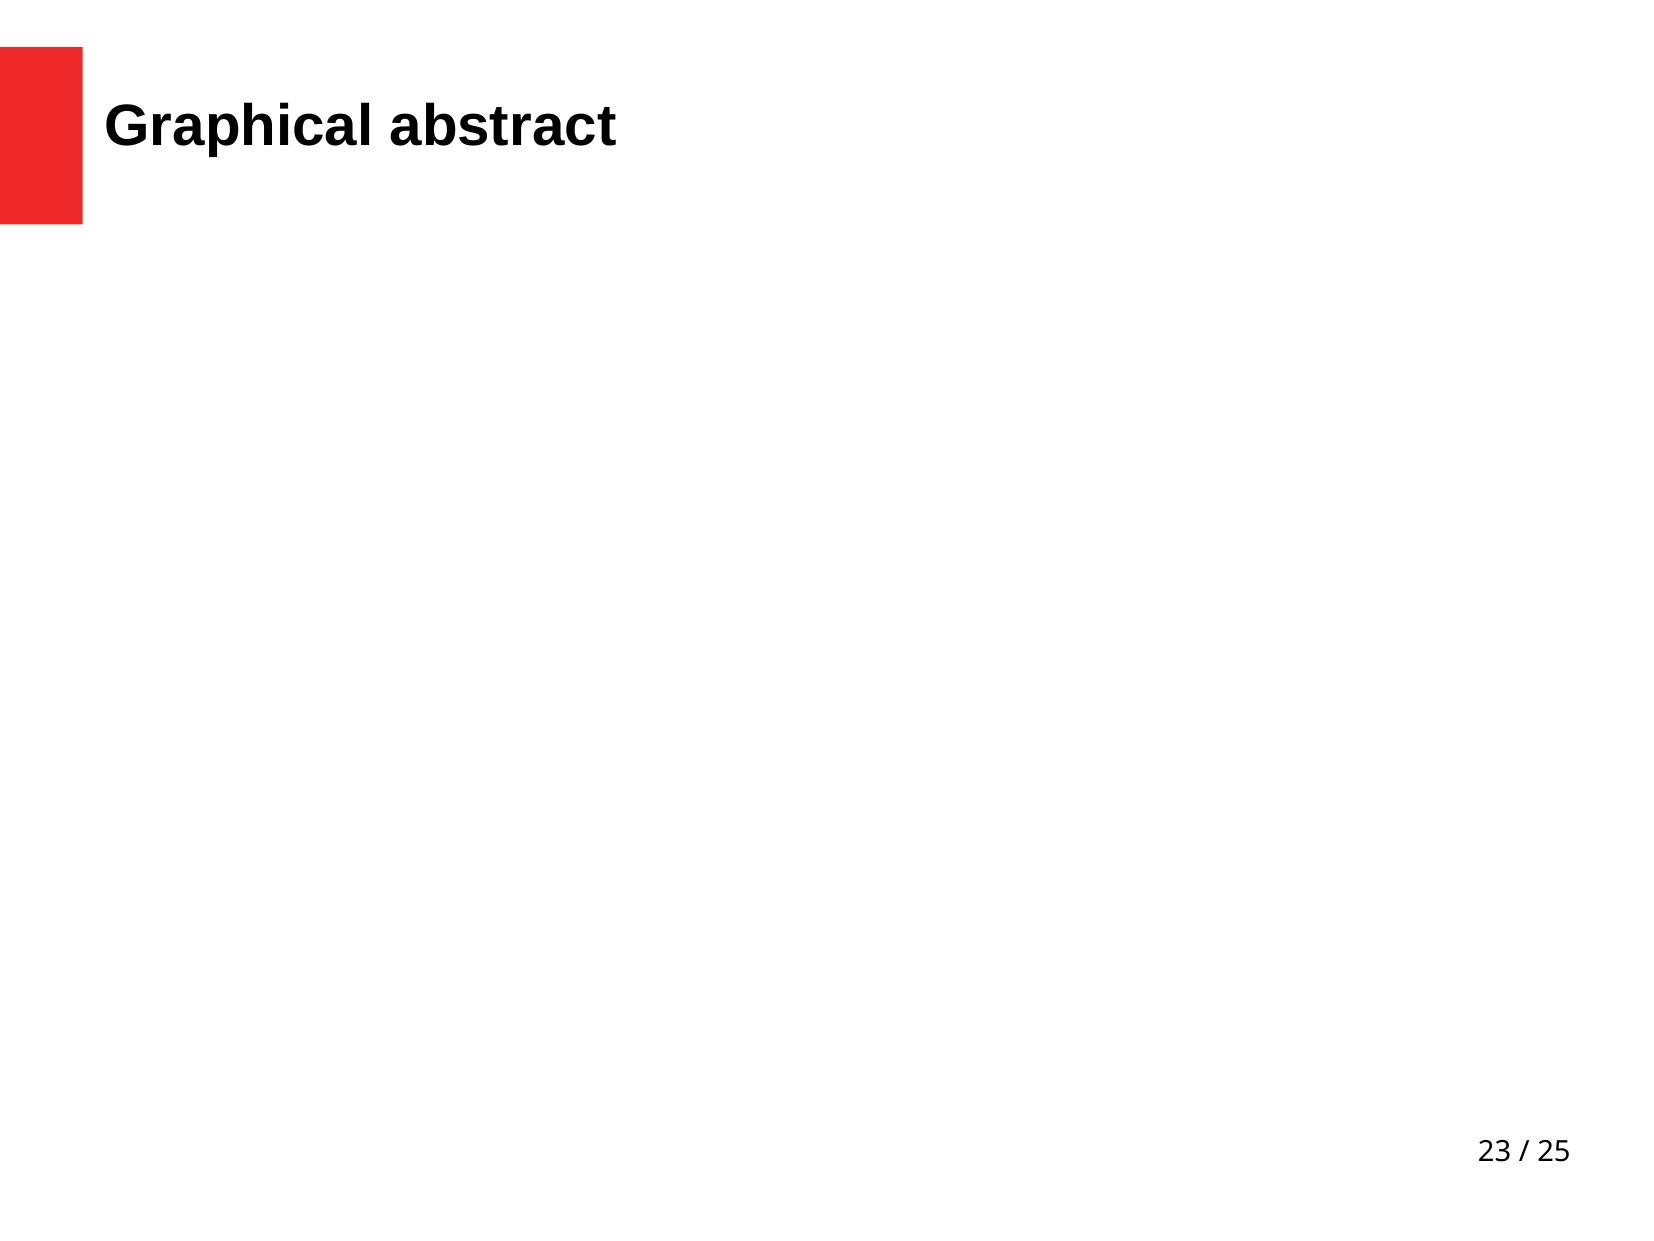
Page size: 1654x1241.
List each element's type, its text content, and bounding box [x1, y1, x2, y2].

text_box Graphical abstract [90, 85, 1561, 166]
